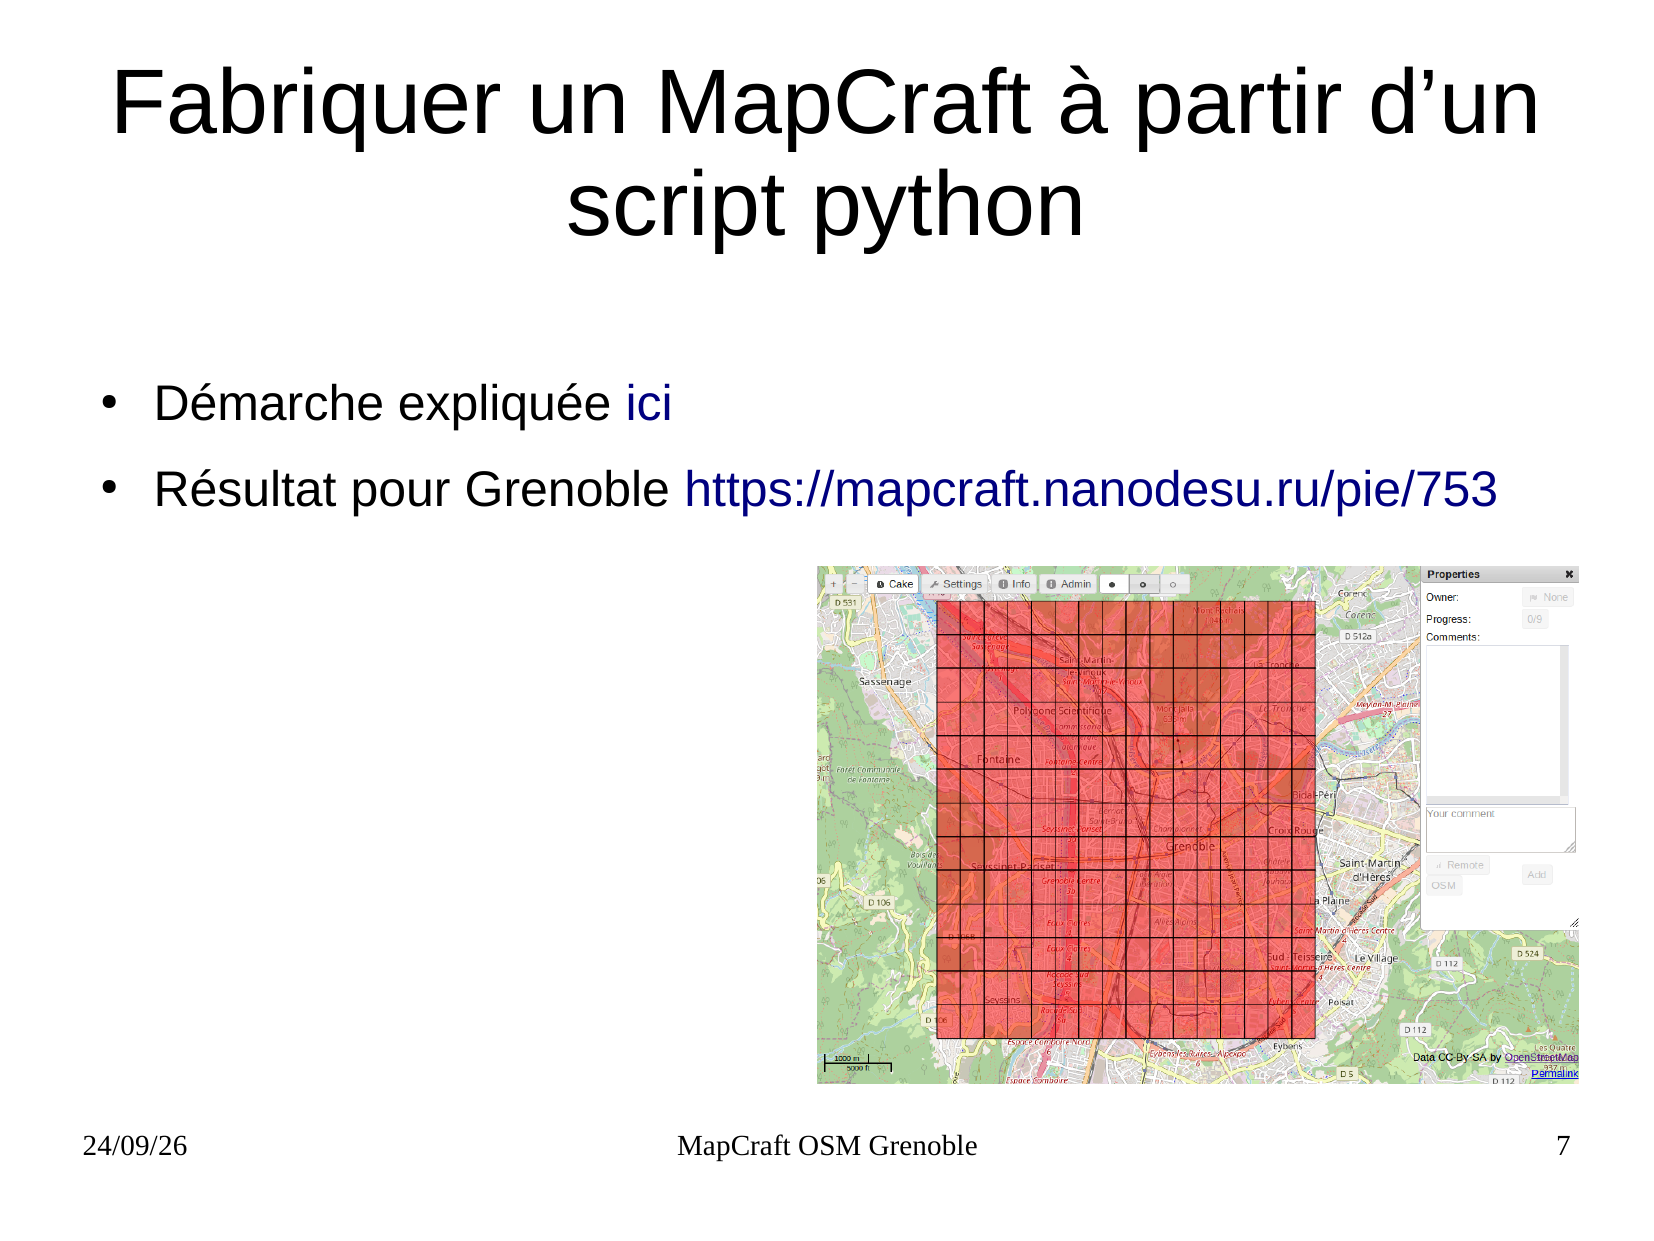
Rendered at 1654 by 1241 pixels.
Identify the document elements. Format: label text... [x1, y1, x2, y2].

picture [817, 566, 1579, 1084]
title Fabriquer un MapCraft à partir d’un script python [82, 49, 1571, 257]
list Démarche expliquée ici Résultat pour Grenoble https://mapcraft.nanodesu.ru/pie/753 [82, 290, 1571, 1010]
